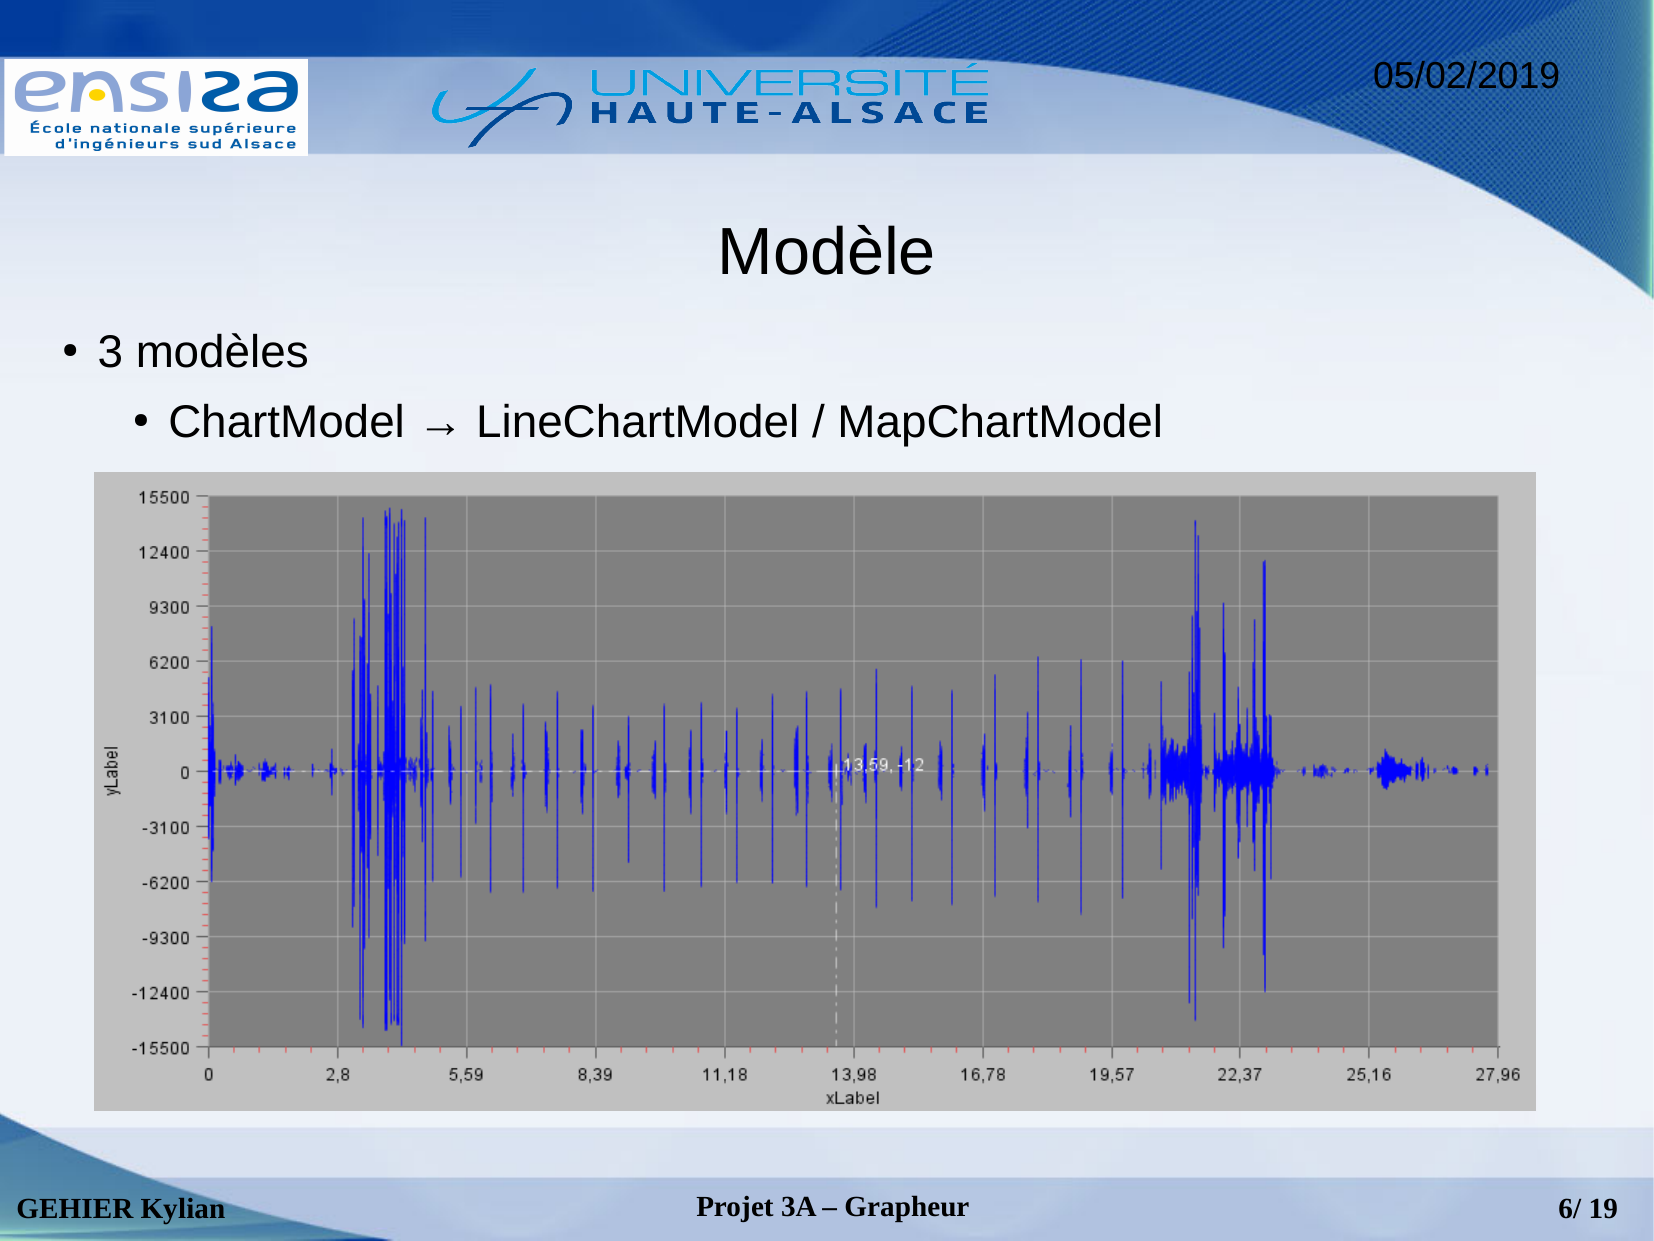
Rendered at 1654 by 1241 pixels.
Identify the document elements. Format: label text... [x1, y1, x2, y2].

title Modèle [118, 192, 1536, 310]
text_box 3 modèles ChartModel → LineChartModel / MapChartModel [47, 318, 1465, 662]
picture [0, 0, 1654, 1241]
